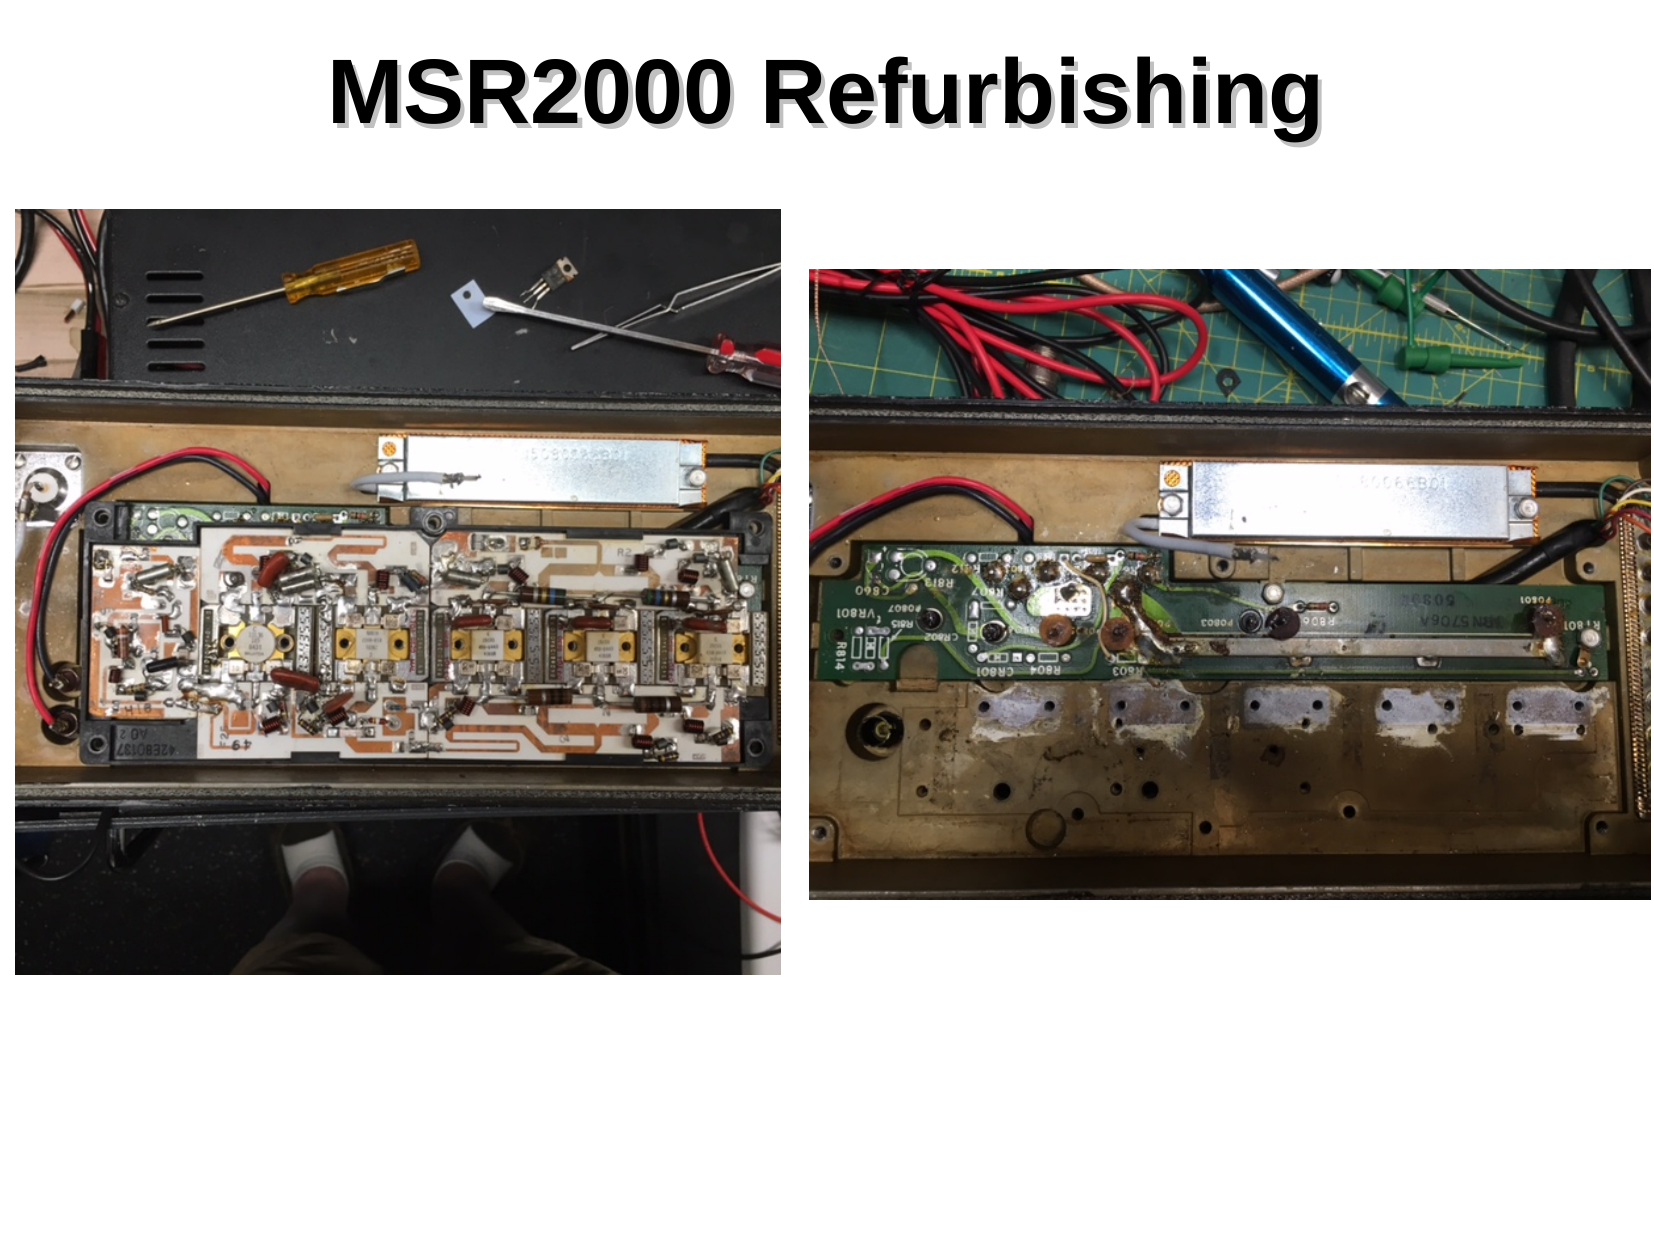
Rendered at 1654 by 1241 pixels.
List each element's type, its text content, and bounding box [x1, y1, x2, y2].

picture [809, 269, 1651, 901]
picture [15, 209, 781, 976]
title MSR2000 Refurbishing [82, 40, 1571, 144]
